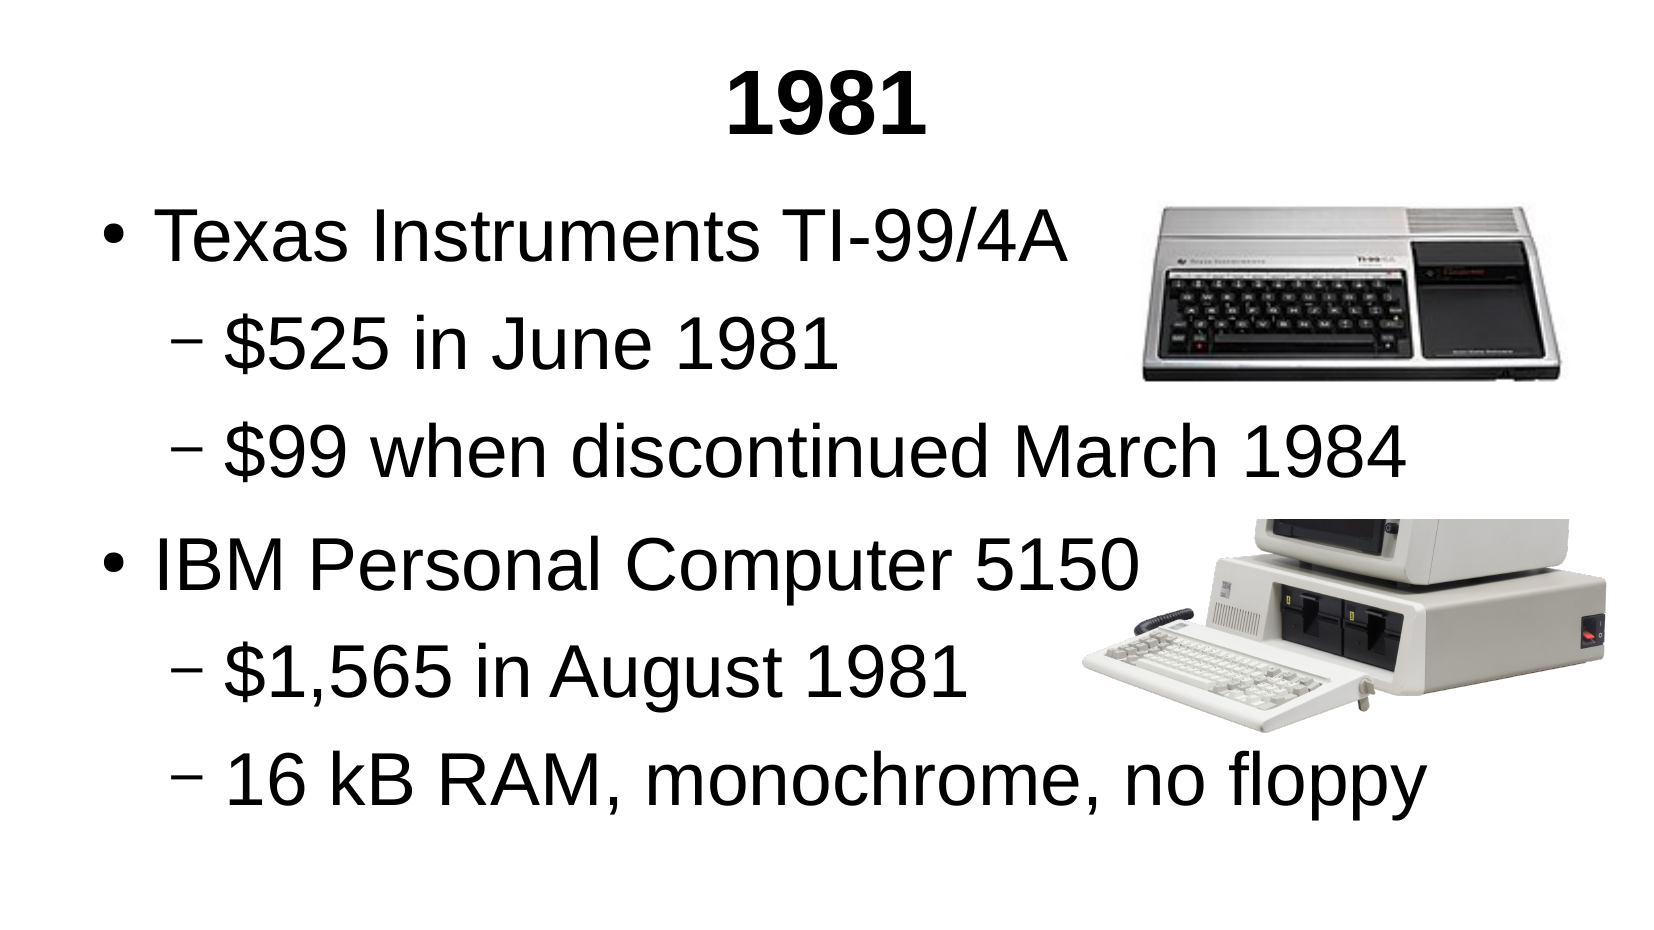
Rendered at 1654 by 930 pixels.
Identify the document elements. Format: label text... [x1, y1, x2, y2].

picture [1070, 519, 1621, 745]
picture [1125, 201, 1577, 391]
title 1981 [82, 25, 1571, 181]
list Texas Instruments TI-99/4A $525 in June 1981 $99 when discontinued March 1984 IBM Personal Computer 5150 $1,565 in August 1981 16 kB RAM, monochrome, no floppy [82, 193, 1571, 892]
